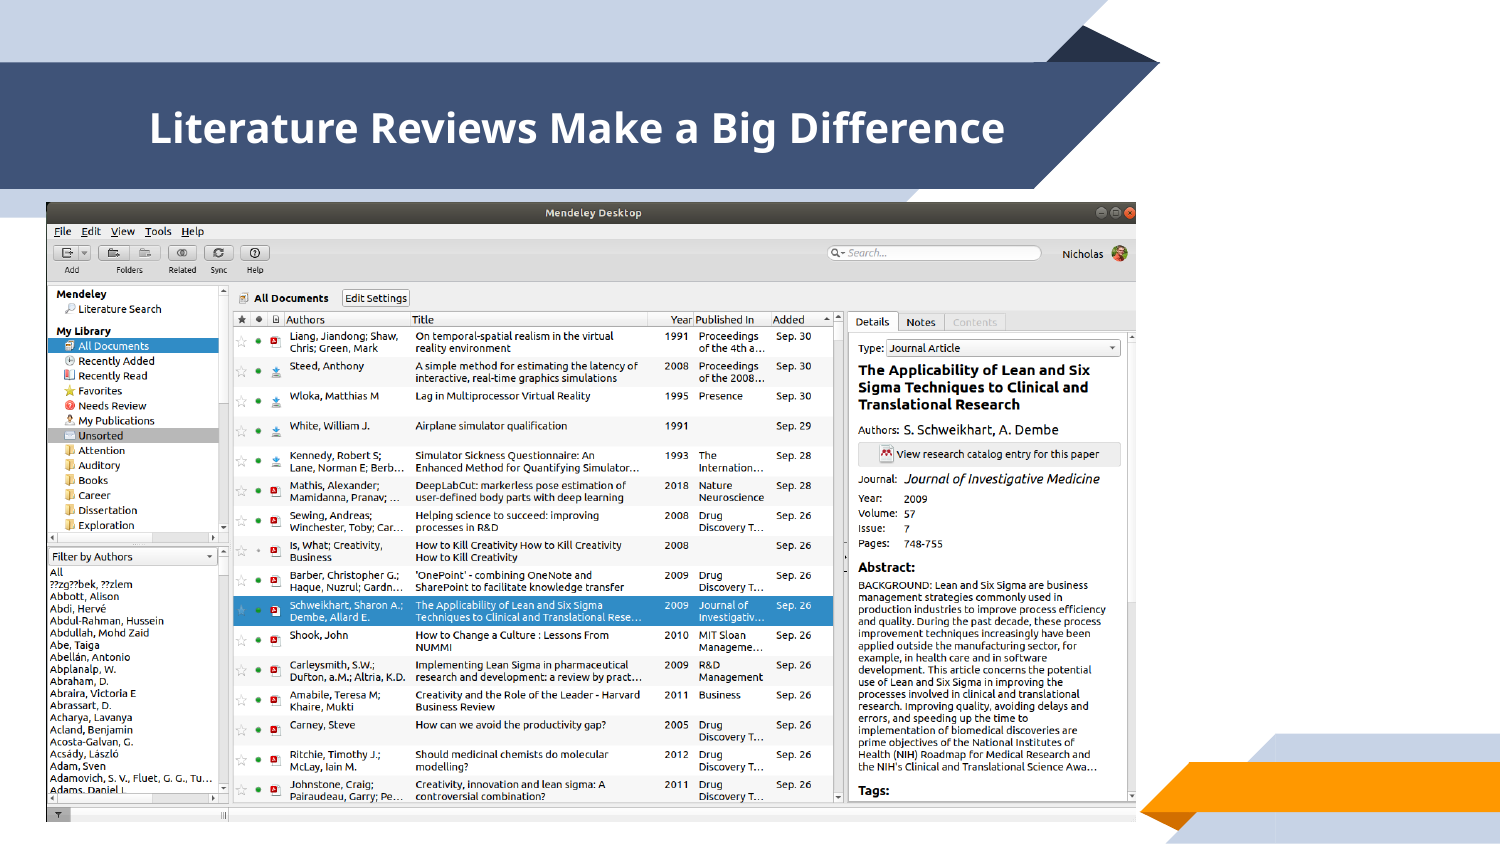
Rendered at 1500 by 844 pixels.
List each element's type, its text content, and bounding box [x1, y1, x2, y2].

picture [46, 202, 1136, 822]
title Literature Reviews Make a Big Difference [133, 64, 1035, 190]
